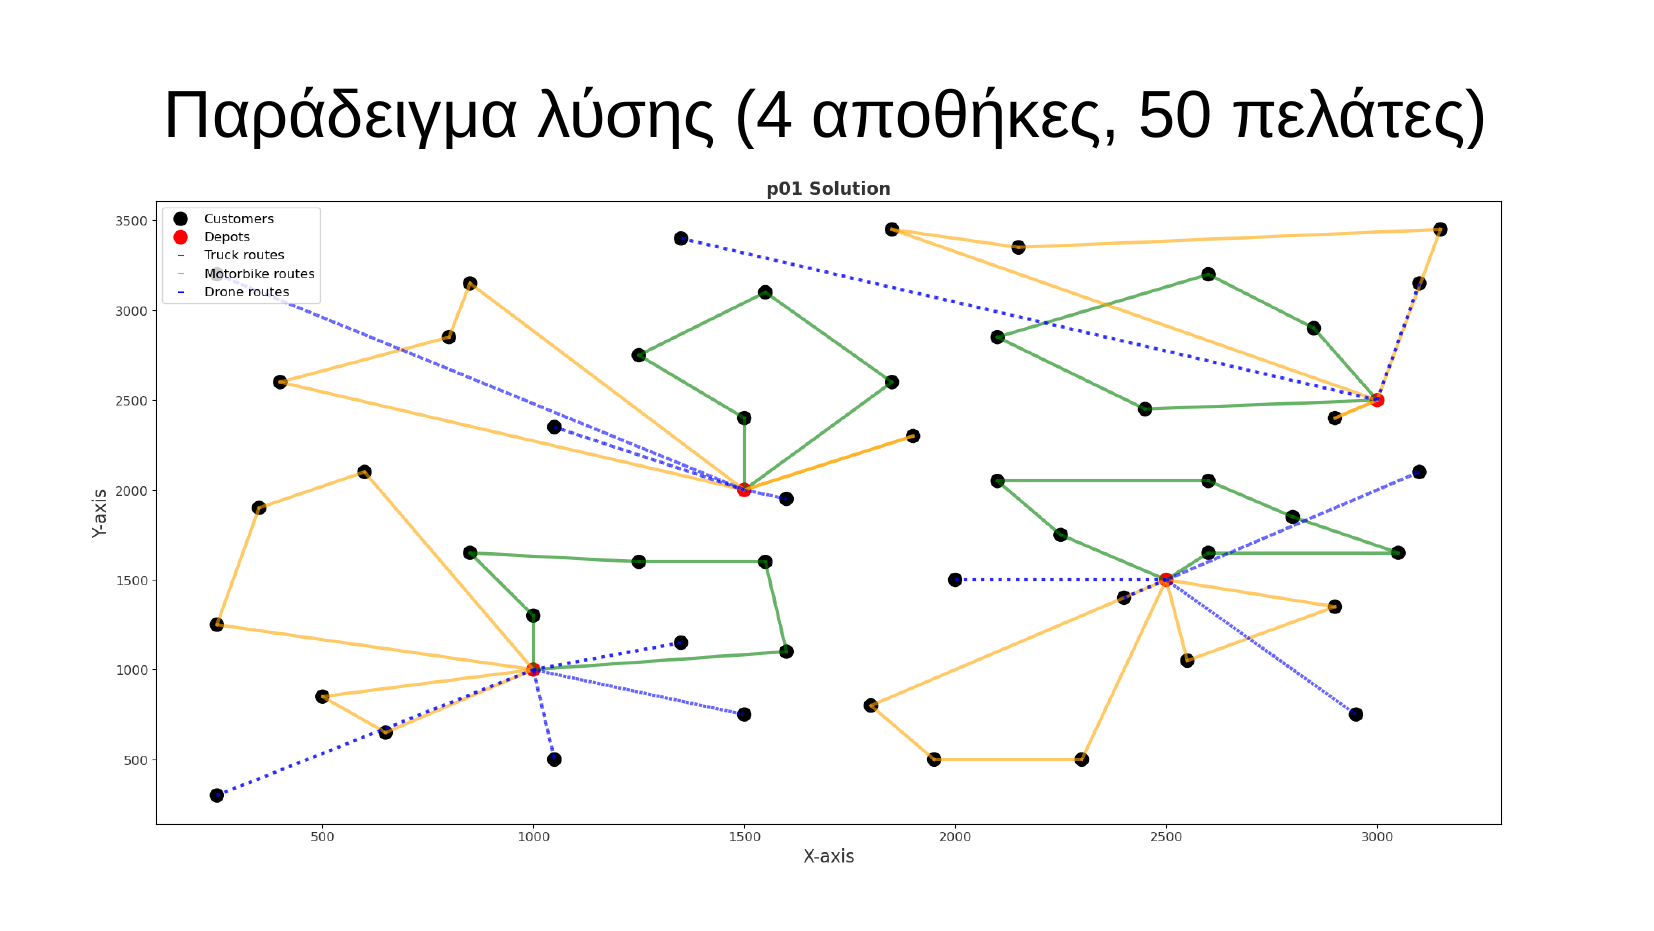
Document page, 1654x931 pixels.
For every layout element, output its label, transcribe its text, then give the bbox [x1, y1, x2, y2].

picture [37, 149, 1519, 910]
title Παράδειγμα λύσης (4 αποθήκες, 50 πελάτες) [82, 37, 1571, 193]
